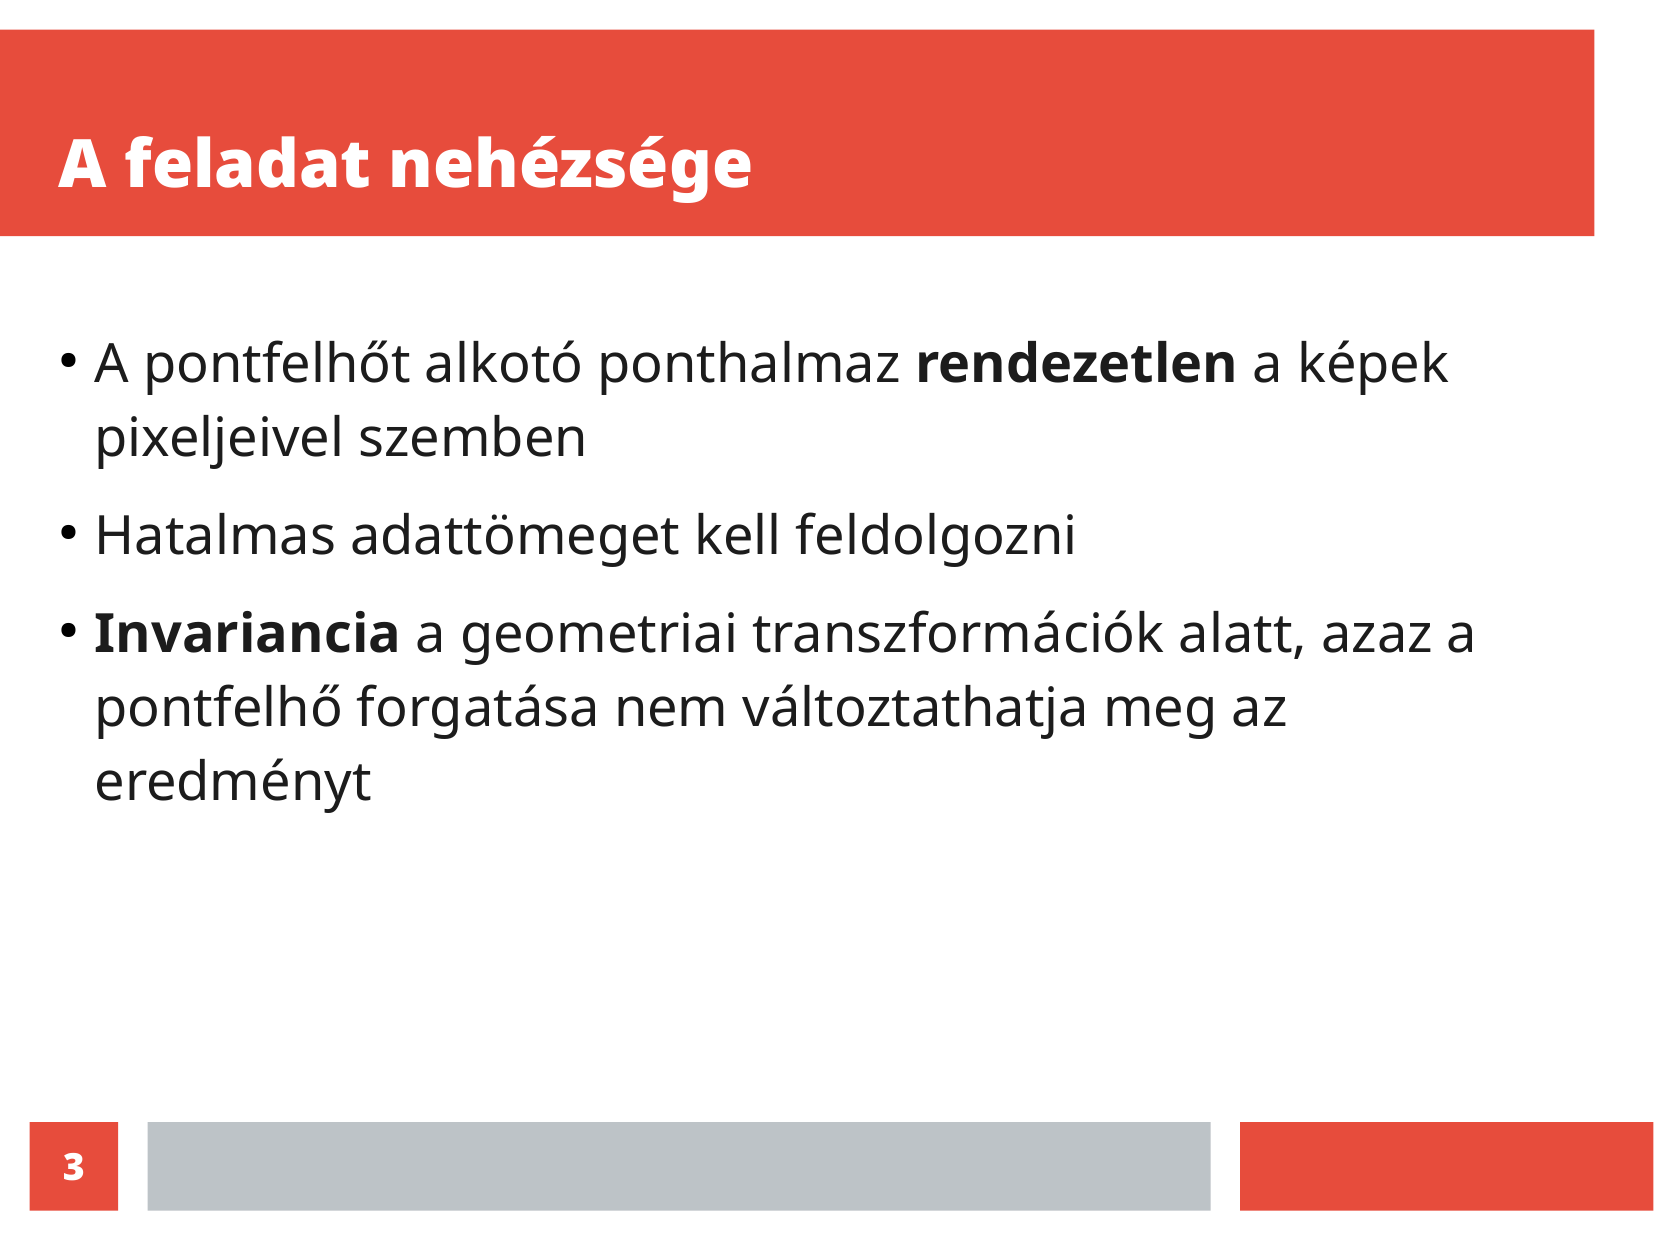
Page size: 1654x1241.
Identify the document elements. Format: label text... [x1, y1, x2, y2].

list A pontfelhőt alkotó ponthalmaz rendezetlen a képek pixeljeivel szemben Hatalmas adattömeget kell feldolgozni Invariancia a geometriai transzformációk alatt, azaz a pontfelhő forgatása nem változtathatja meg az eredményt [59, 324, 1565, 1093]
title A feladat nehézsége [59, 59, 1595, 207]
